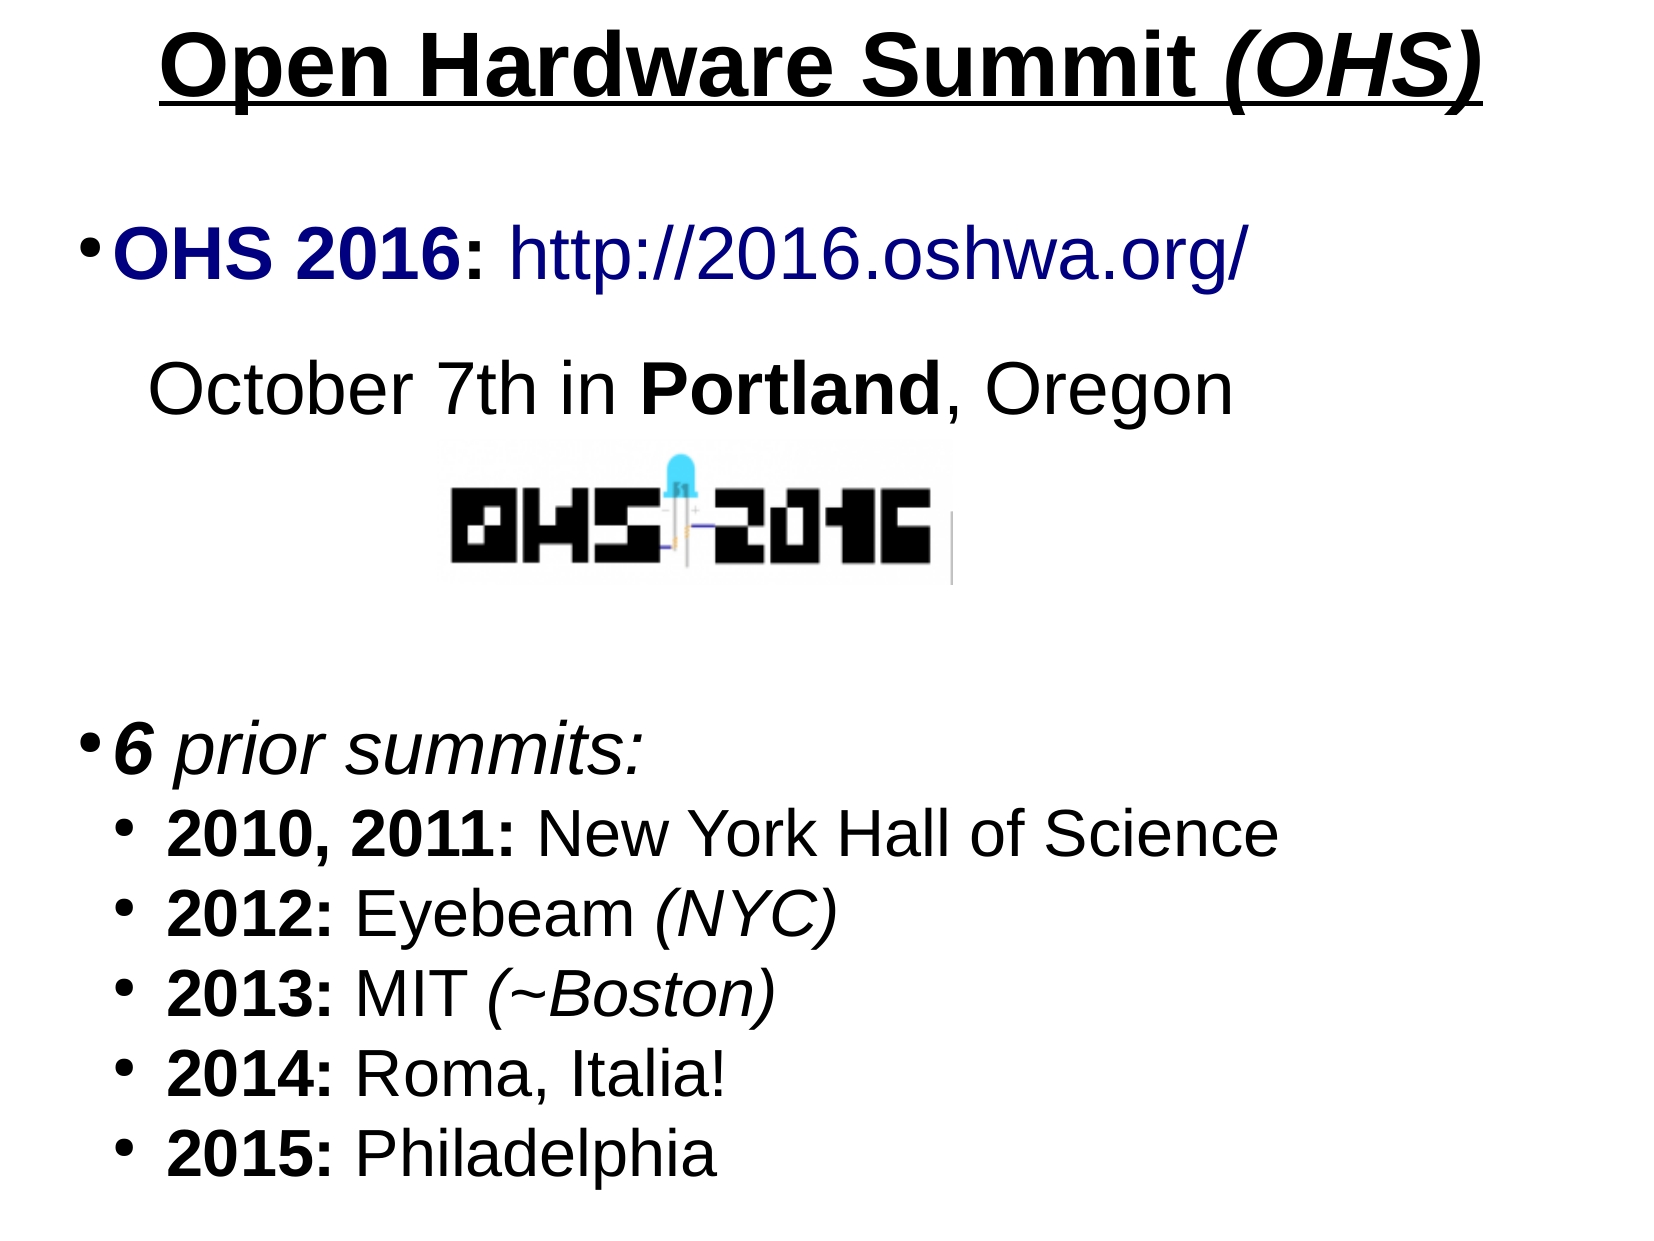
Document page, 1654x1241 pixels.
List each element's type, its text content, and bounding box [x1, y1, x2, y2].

picture [437, 439, 953, 586]
text_box Open Hardware Summit (OHS) OHS 2016: http://2016.oshwa.org/ October 7th in Portland, Oregon 6 prior summits: 2010, 2011: New York Hall of Science 2012: Eyebeam (NYC) 2013: MIT (~Boston) 2014: Roma, Italia! 2015: Philadelphia [76, 229, 1565, 845]
